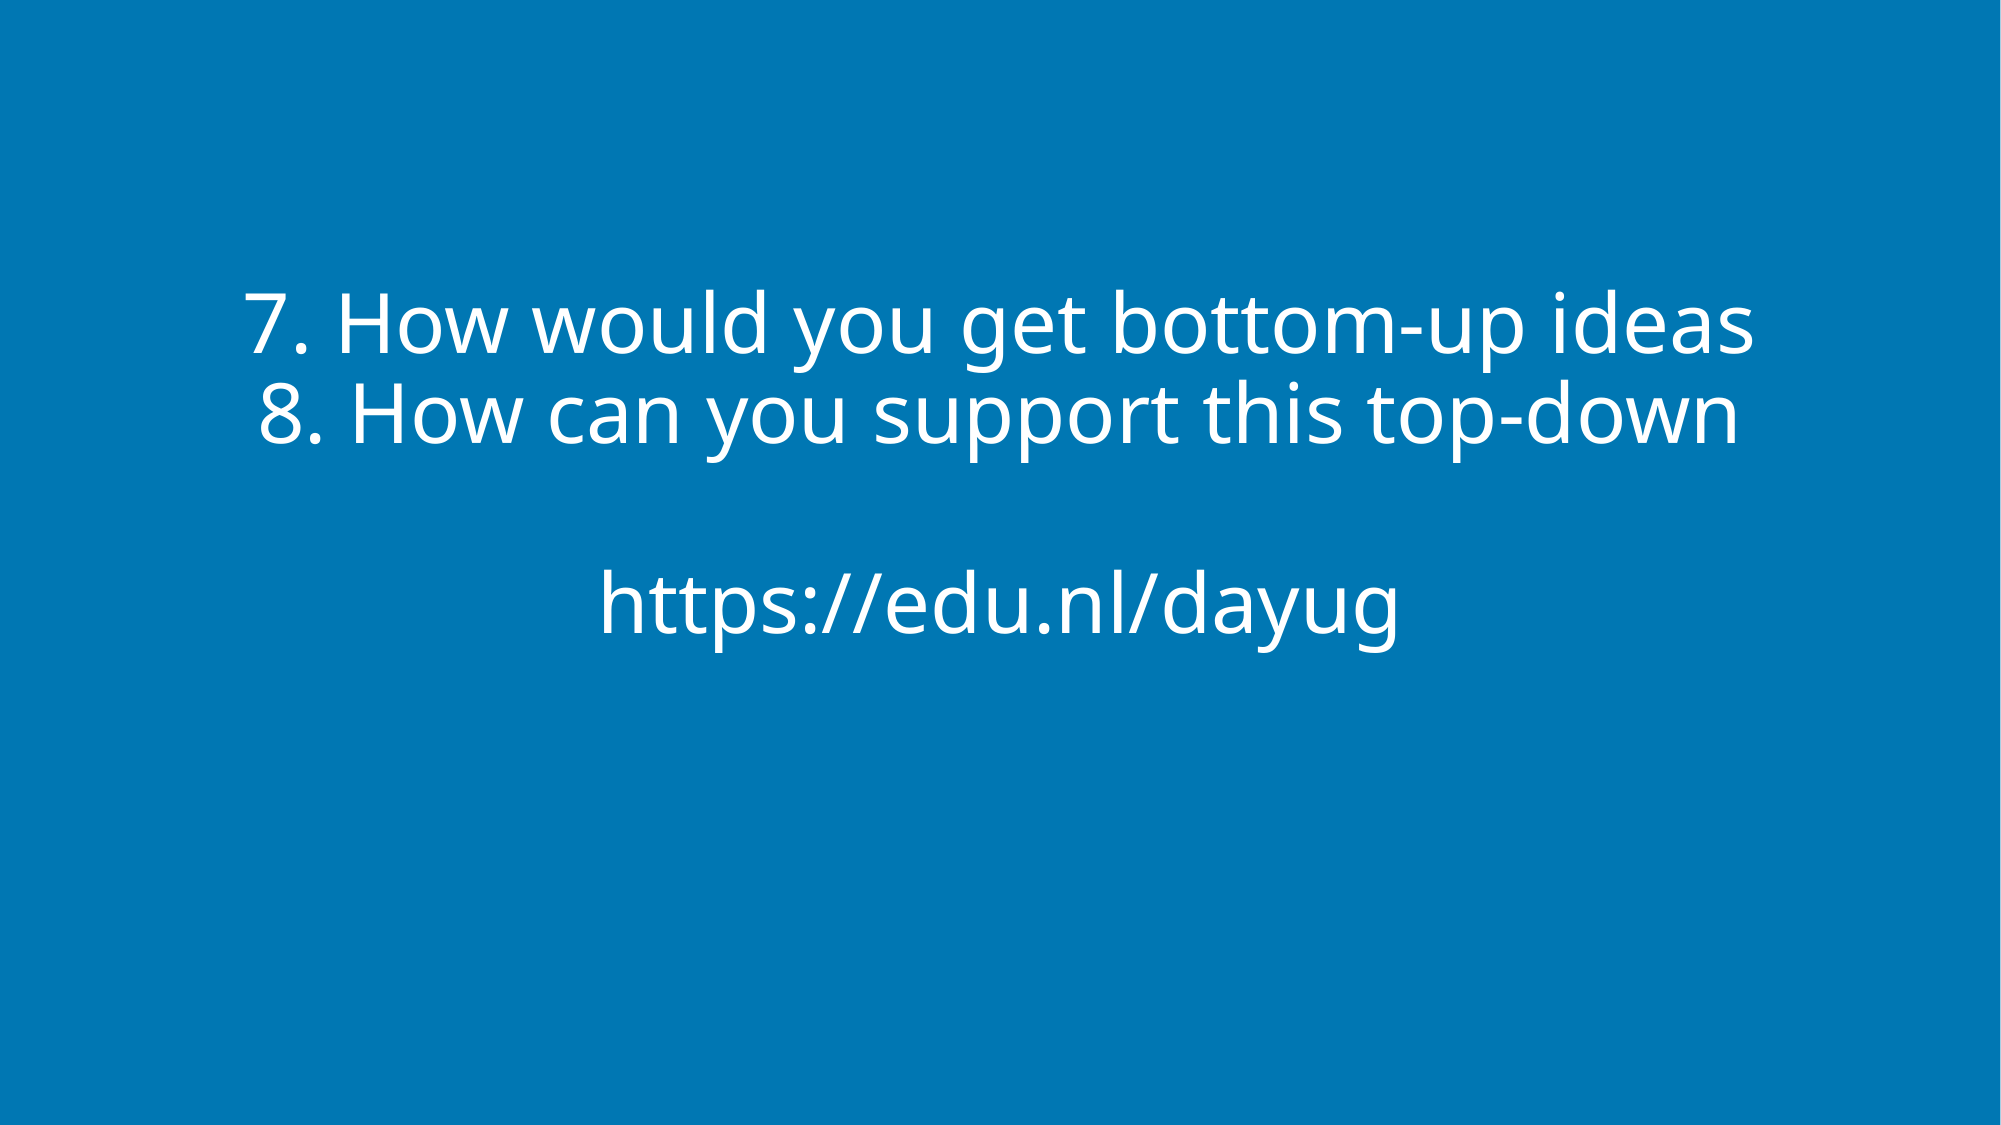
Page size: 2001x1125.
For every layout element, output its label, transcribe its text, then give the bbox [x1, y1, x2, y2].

list 7. How would you get bottom-up ideas 8. How can you support this top-down https://edu.nl/dayug [72, 72, 1928, 1053]
